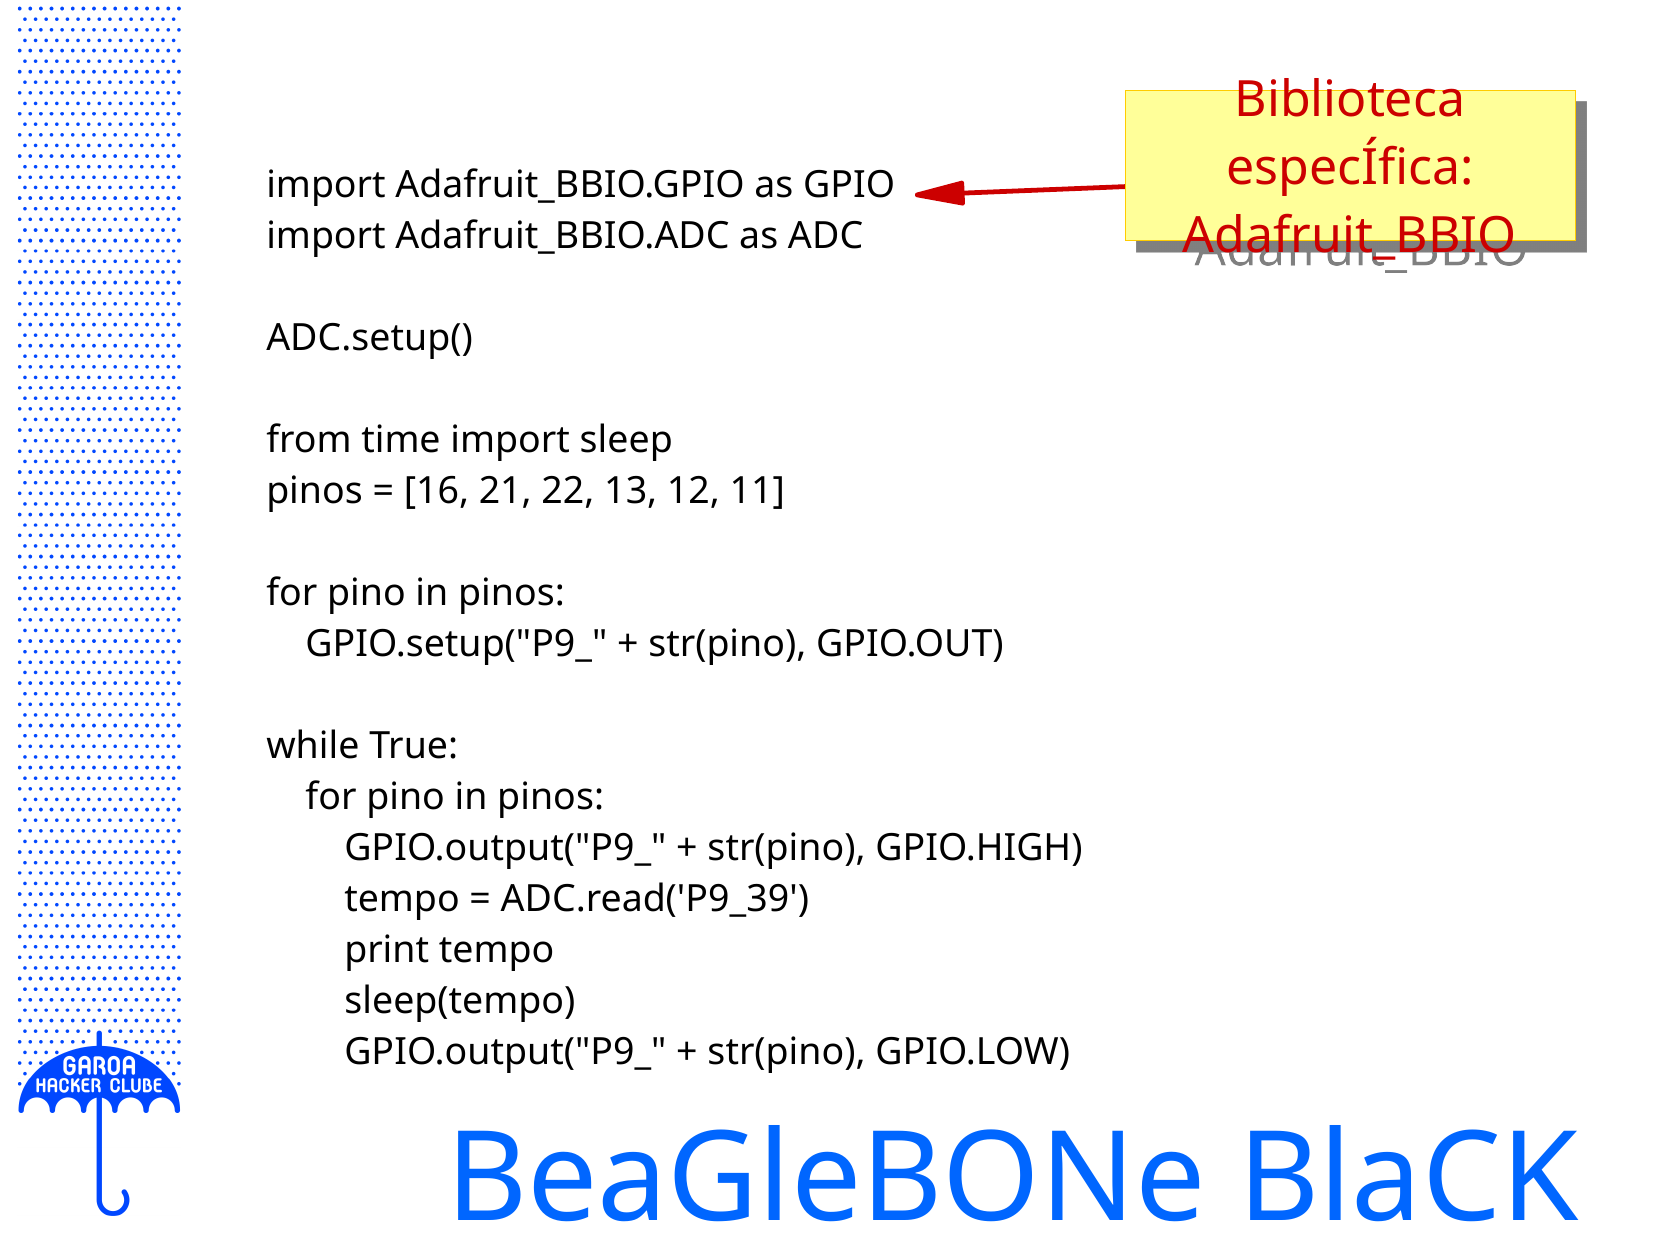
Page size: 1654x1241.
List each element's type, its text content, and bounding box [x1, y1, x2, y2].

picture [17, 0, 181, 1216]
text_box import Adafruit_BBIO.GPIO as GPIO import Adafruit_BBIO.ADC as ADC ADC.setup() from time import sleep pinos = [16, 21, 22, 13, 12, 11] for pino in pinos: GPIO.setup("P9_" + str(pino), GPIO.OUT) while True: for pino in pinos: GPIO.output("P9_" + str(pino), GPIO.HIGH) tempo = ADC.read('P9_39') print tempo sleep(tempo) GPIO.output("P9_" + str(pino), GPIO.LOW) [251, 150, 1201, 840]
text_box Biblioteca especÍfica: Adafruit_BBIO [1125, 90, 1576, 241]
title BeaGleBONe BlaCK [375, 1067, 1651, 1241]
